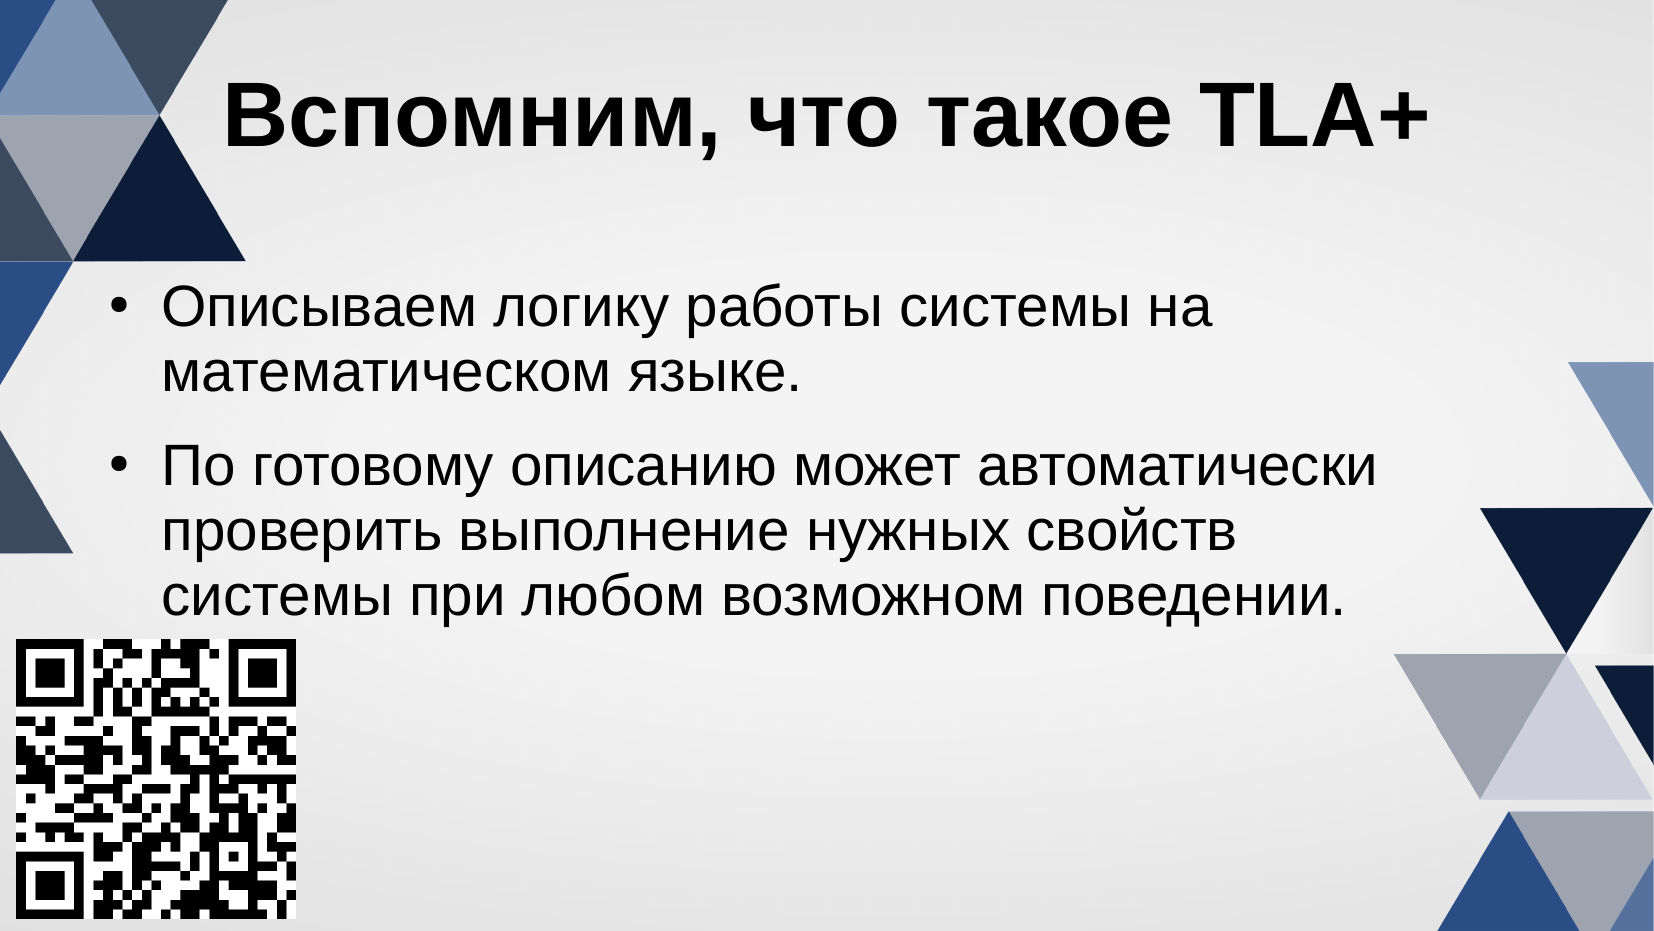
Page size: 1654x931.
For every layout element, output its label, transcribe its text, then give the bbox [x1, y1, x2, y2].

list Описываем логику работы системы на математическом языке. По готовому описанию может автоматически проверить выполнение нужных свойств системы при любом возможном поведении. [90, 273, 1461, 894]
picture [0, 0, 1654, 931]
title Вспомним, что такое TLA+ [82, 37, 1571, 193]
